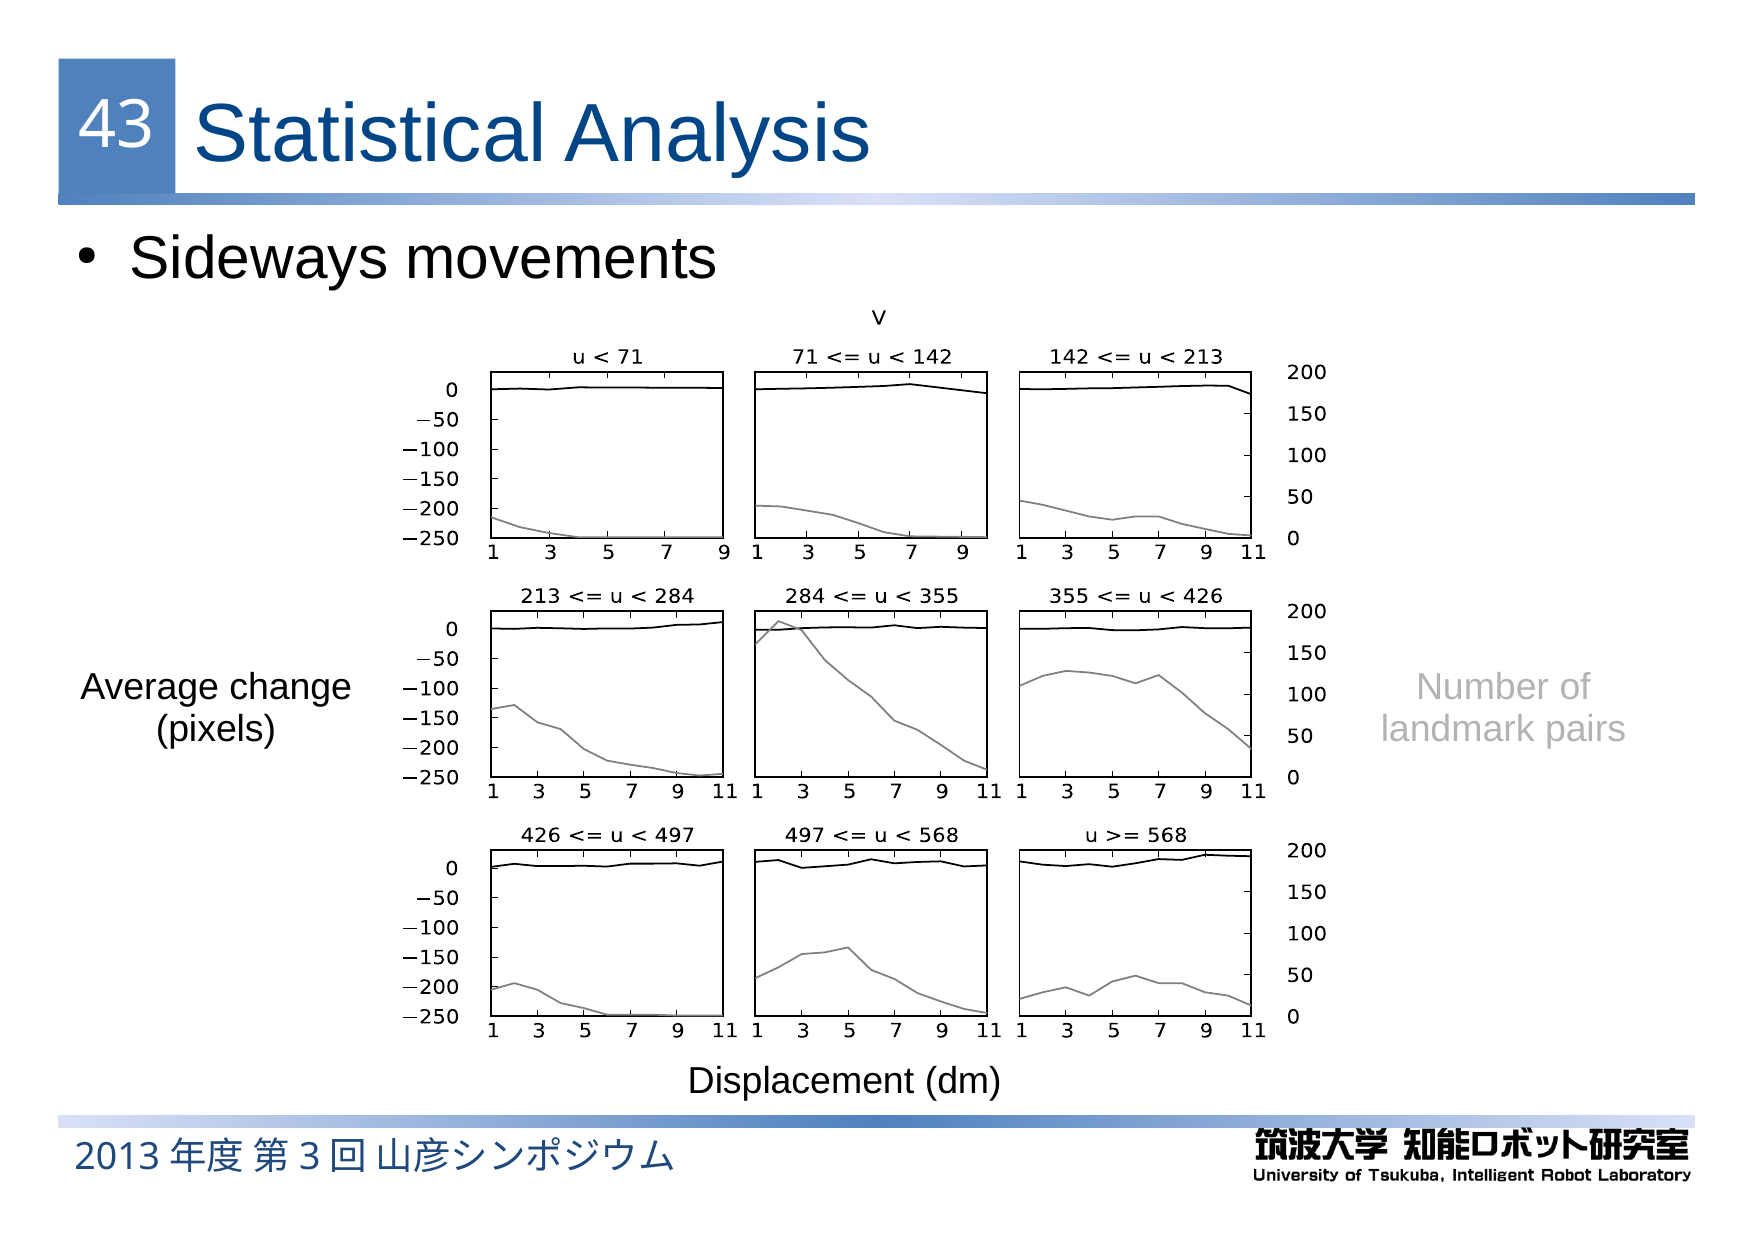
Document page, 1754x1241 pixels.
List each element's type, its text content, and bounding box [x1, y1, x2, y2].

title Statistical Analysis [193, 61, 1651, 205]
picture [388, 298, 1337, 1049]
text_box Average change (pixels) [58, 658, 374, 758]
text_box Displacement (dm) [538, 1051, 1151, 1109]
list Sideways movements [58, 223, 1696, 876]
text_box Number of landmark pairs [1345, 658, 1661, 758]
picture [1252, 1127, 1691, 1182]
